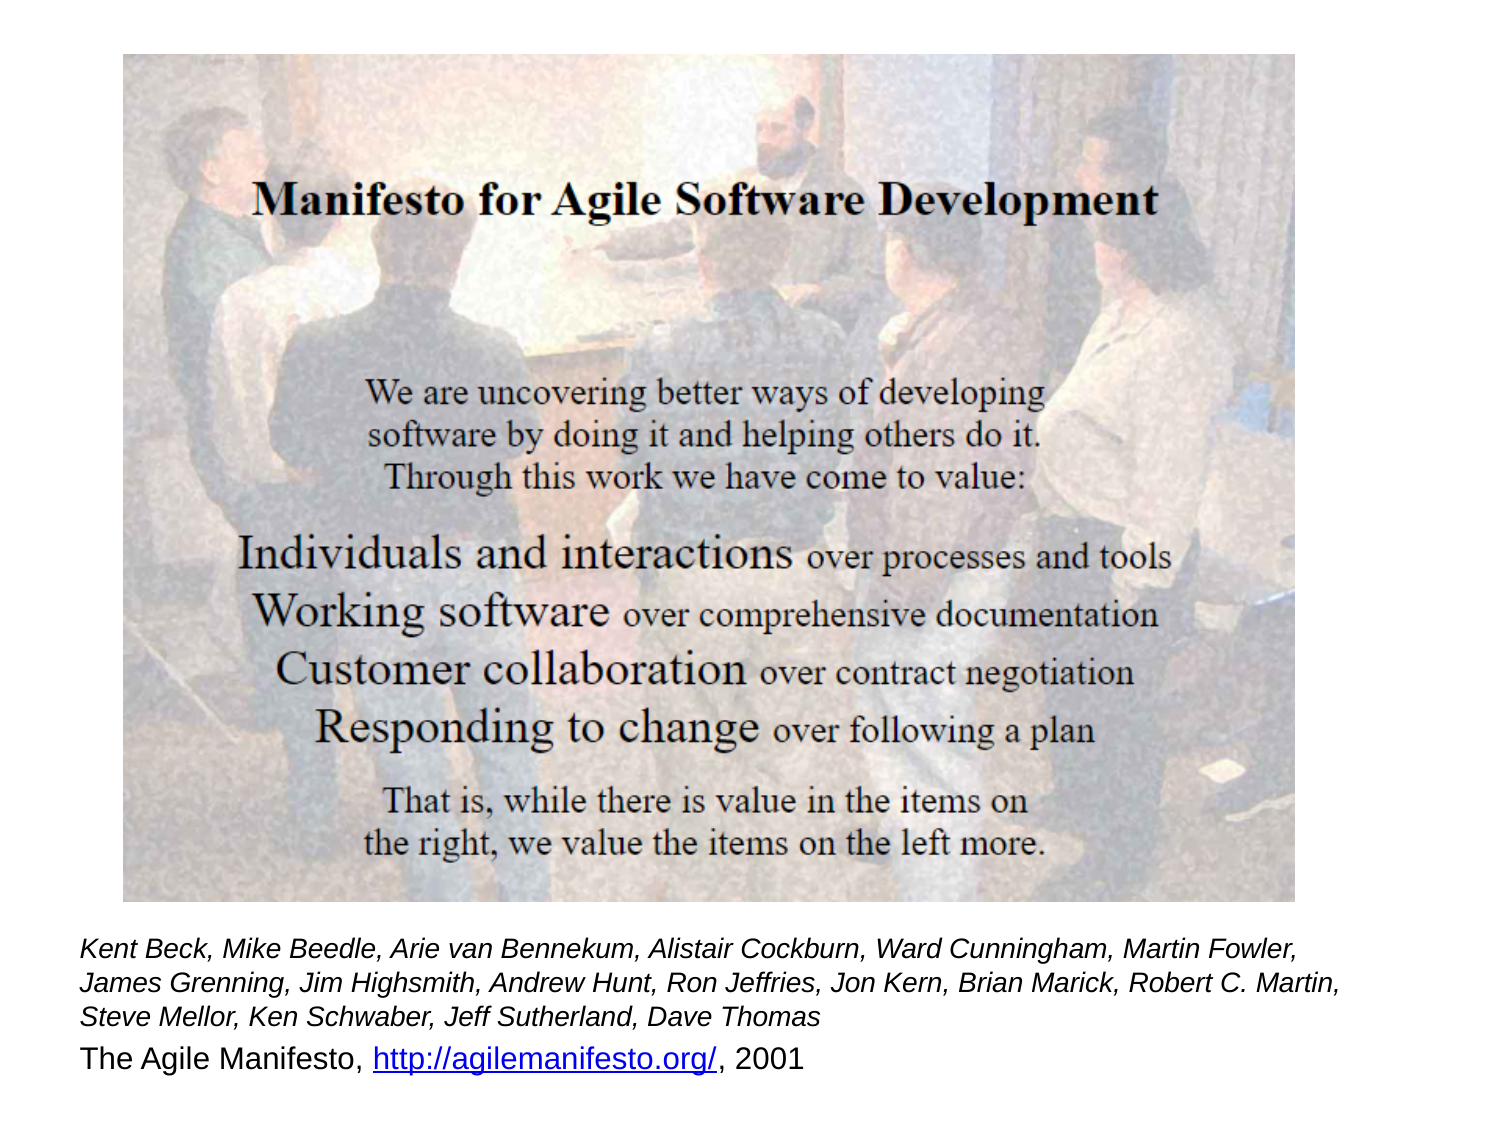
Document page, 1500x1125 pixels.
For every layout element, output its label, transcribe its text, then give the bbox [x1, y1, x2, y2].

text_box Kent Beck, Mike Beedle, Arie van Bennekum, Alistair Cockburn, Ward Cunningham, Martin Fowler, James Grenning, Jim Highsmith, Andrew Hunt, Ron Jeffries, Jon Kern, Brian Marick, Robert C. Martin, Steve Mellor, Ken Schwaber, Jeff Sutherland, Dave Thomas The Agile Manifesto, http://agilemanifesto.org/, 2001 [64, 923, 1398, 1083]
picture [123, 54, 1295, 902]
